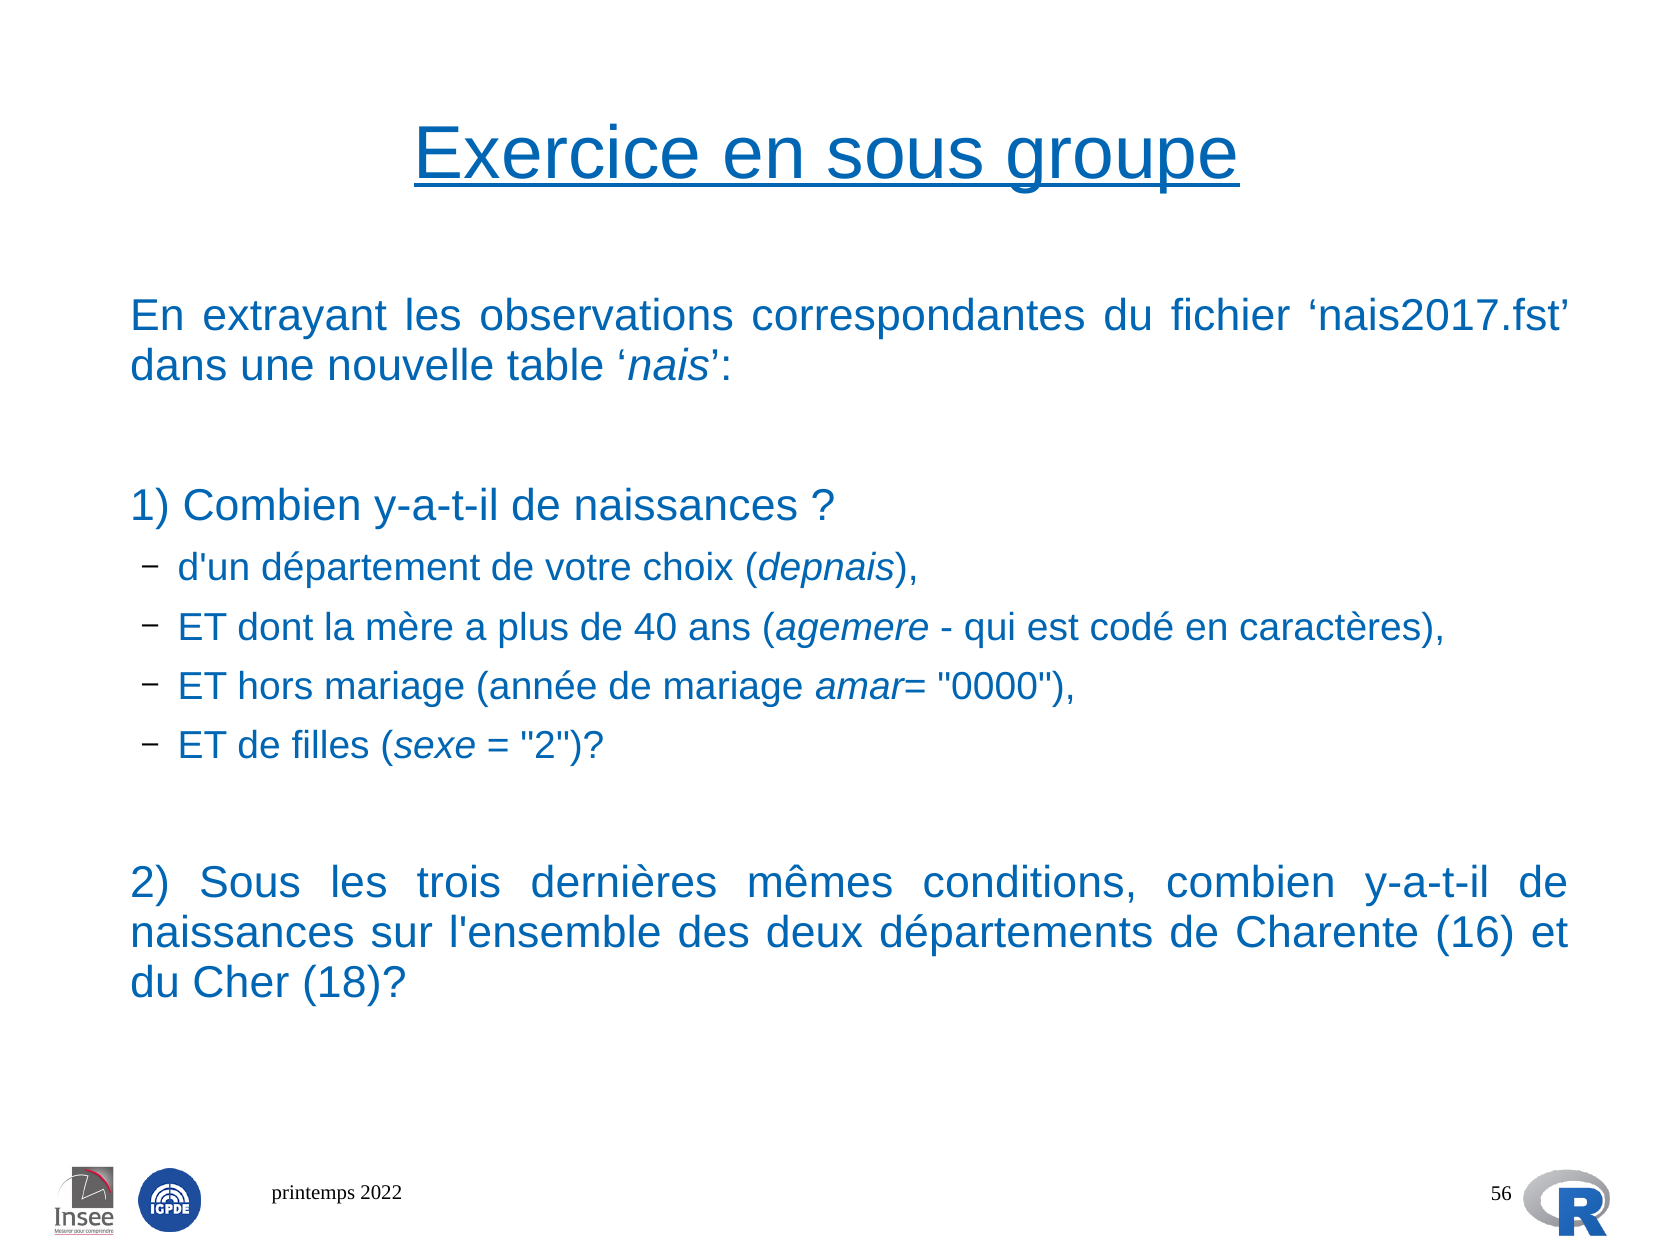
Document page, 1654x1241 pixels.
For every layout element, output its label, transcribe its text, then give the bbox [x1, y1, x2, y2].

list En extrayant les observations correspondantes du fichier ‘nais2017.fst’ dans une nouvelle table ‘nais’: 1) Combien y-a-t-il de naissances ? d'un département de votre choix (depnais), ET dont la mère a plus de 40 ans (agemere - qui est codé en caractères), ET hors mariage (année de mariage amar= "0000"), ET de filles (sexe = "2")? 2) Sous les trois dernières mêmes conditions, combien y-a-t-il de naissances sur l'ensemble des deux départements de Charente (16) et du Cher (18)? [82, 290, 1571, 1010]
picture [1523, 1169, 1610, 1236]
picture [47, 1163, 120, 1236]
title Exercice en sous groupe [82, 49, 1571, 257]
picture [138, 1168, 201, 1232]
